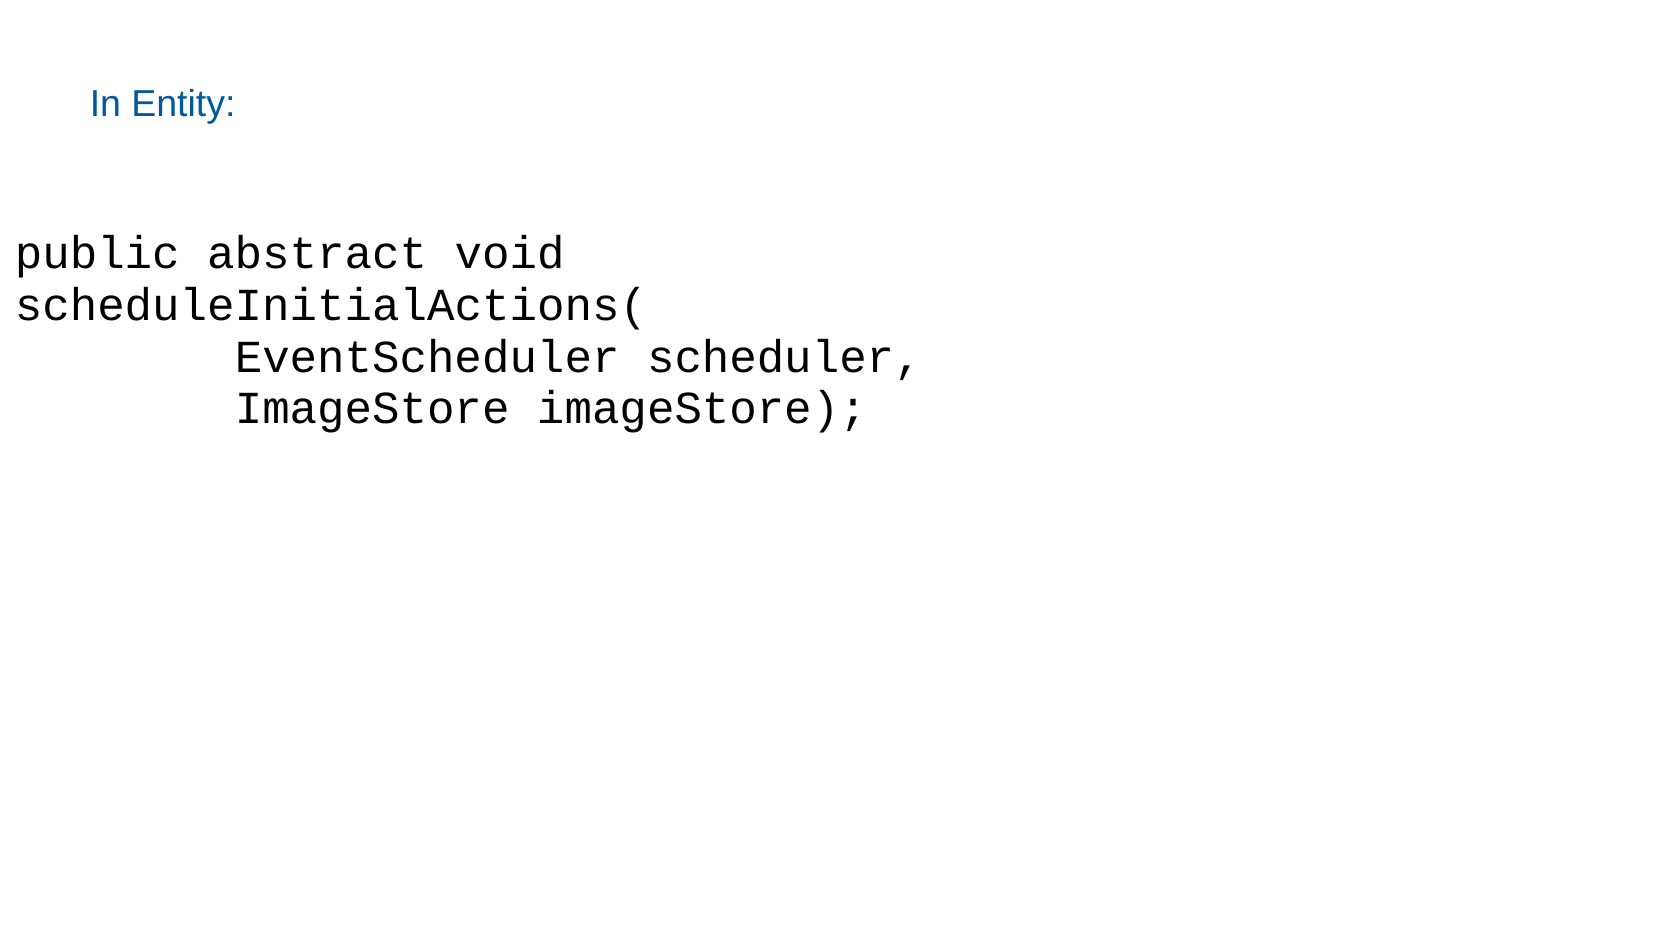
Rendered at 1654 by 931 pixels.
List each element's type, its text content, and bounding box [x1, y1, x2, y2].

text_box In Entity: [75, 75, 251, 132]
text_box public abstract void scheduleInitialActions( EventScheduler scheduler, ImageStore imageStore); [0, 120, 1456, 931]
